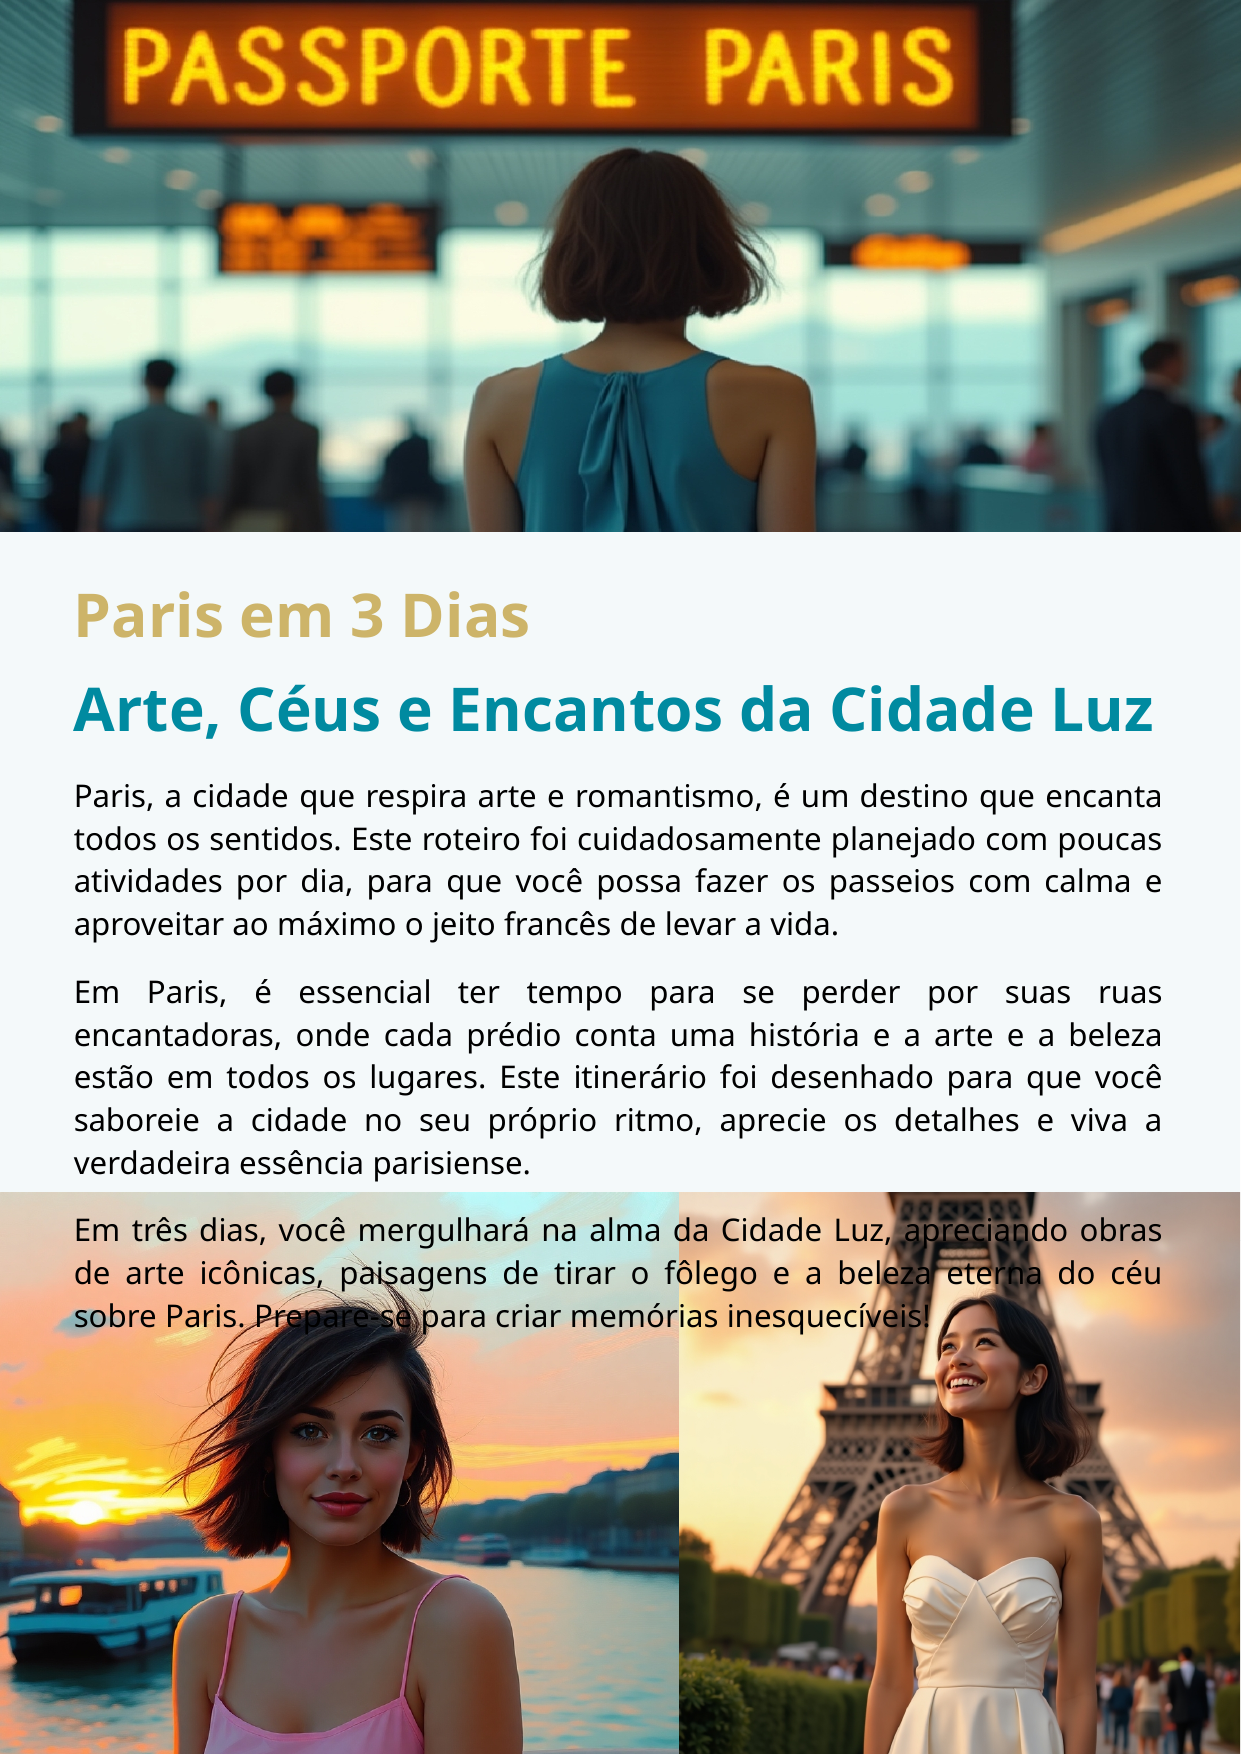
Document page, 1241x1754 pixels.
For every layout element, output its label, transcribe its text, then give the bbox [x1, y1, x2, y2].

picture [0, 0, 1241, 532]
text_box Paris em 3 Dias Arte, Céus e Encantos da Cidade Luz Paris, a cidade que respira arte e romantismo, é um destino que encanta todos os sentidos. Este roteiro foi cuidadosamente planejado com poucas atividades por dia, para que você possa fazer os passeios com calma e aproveitar ao máximo o jeito francês de levar a vida. Em Paris, é essencial ter tempo para se perder por suas ruas encantadoras, onde cada prédio conta uma história e a arte e a beleza estão em todos os lugares. Este itinerário foi desenhado para que você saboreie a cidade no seu próprio ritmo, aprecie os detalhes e viva a verdadeira essência parisiense. Em três dias, você mergulhará na alma da Cidade Luz, apreciando obras de arte icônicas, paisagens de tirar o fôlego e a beleza eterna do céu sobre Paris. Prepare-se para criar memórias inesquecíveis! [59, 564, 1182, 1206]
text_box [0, 532, 1241, 1192]
picture [0, 1192, 1241, 1754]
